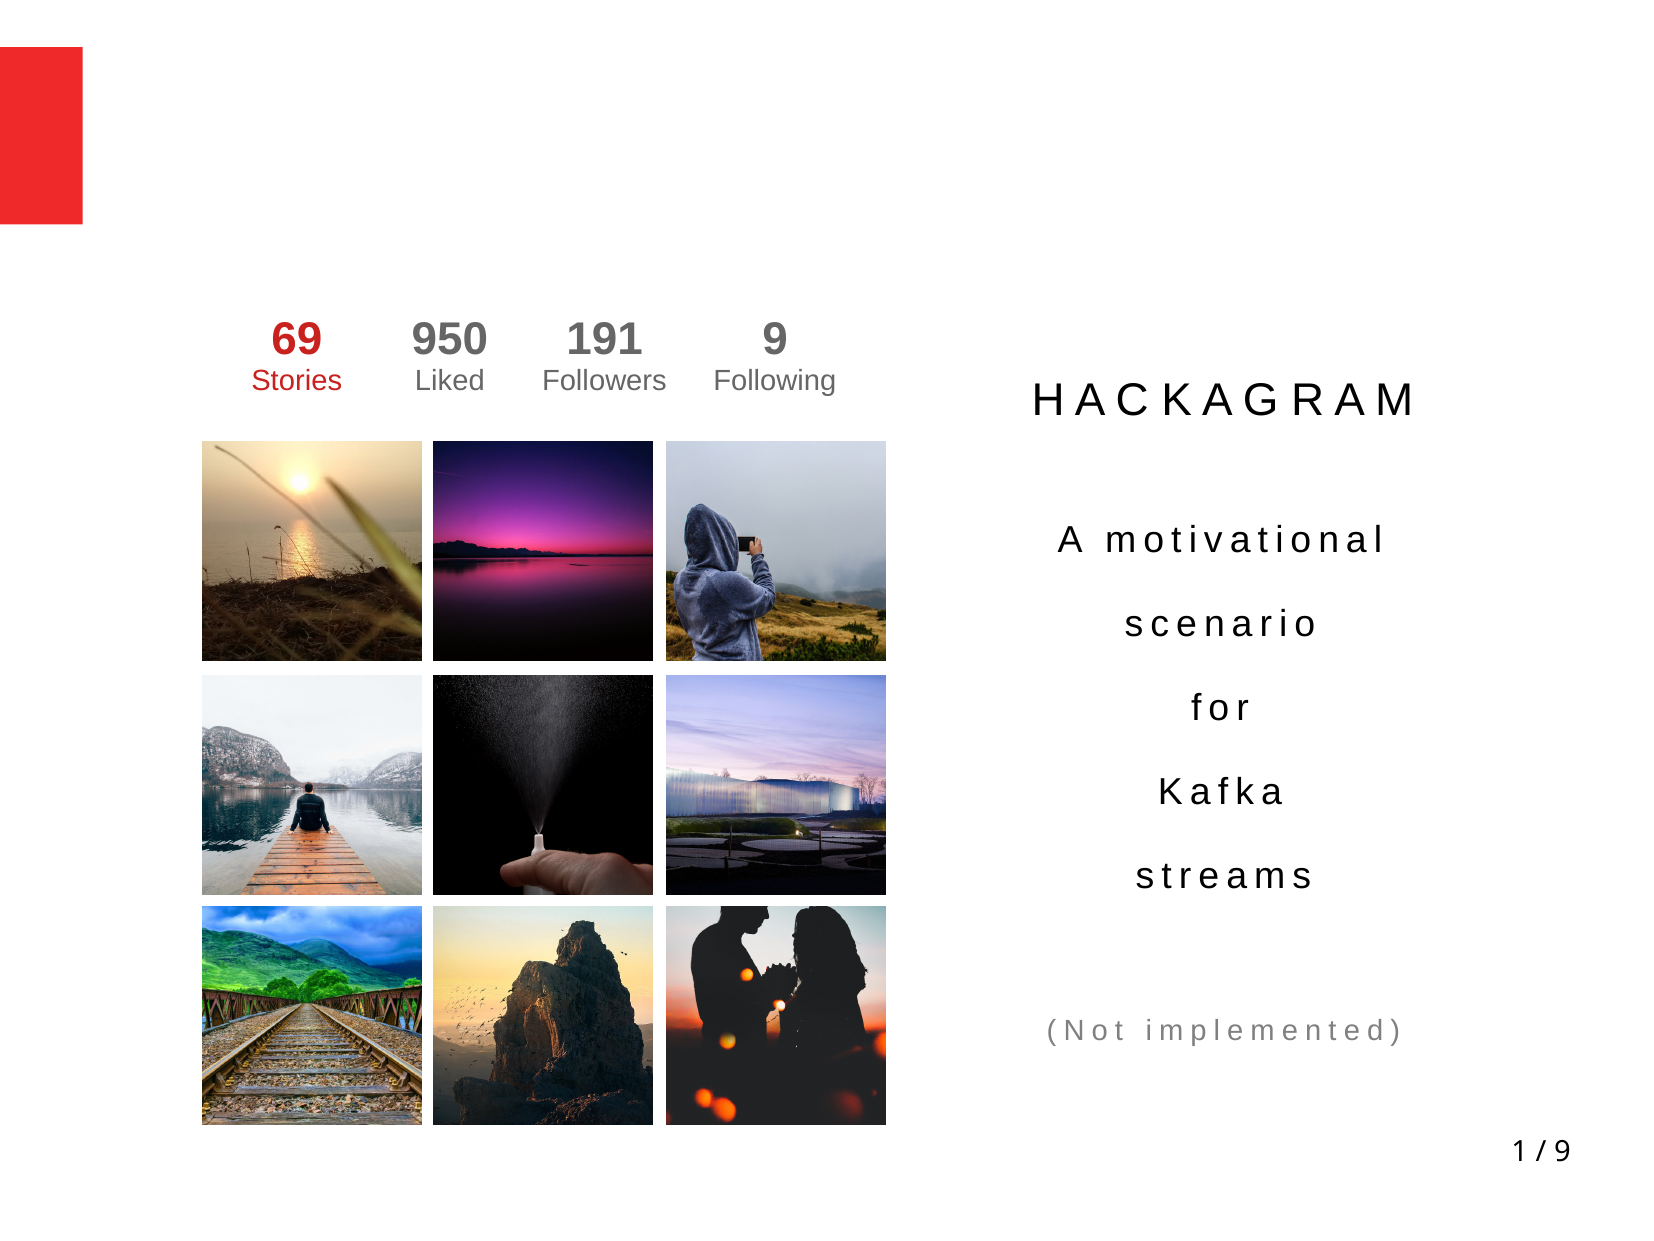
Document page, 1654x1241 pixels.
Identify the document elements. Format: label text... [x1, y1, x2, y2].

picture [433, 441, 653, 661]
text_box 9 Following [698, 305, 866, 406]
picture [202, 441, 422, 661]
picture [433, 906, 653, 1126]
picture [666, 441, 886, 661]
text_box 69 Stories [236, 305, 387, 437]
text_box A motivational scenario for Kafka streams (Not implemented) [1031, 469, 1416, 1054]
picture [433, 675, 653, 895]
picture [202, 906, 422, 1126]
picture [666, 675, 886, 895]
picture [202, 675, 422, 895]
picture [666, 906, 886, 1126]
text_box 950 Liked [396, 305, 516, 421]
text_box H A C K A G R A M [1016, 366, 1428, 433]
text_box 191 Followers [527, 305, 693, 406]
